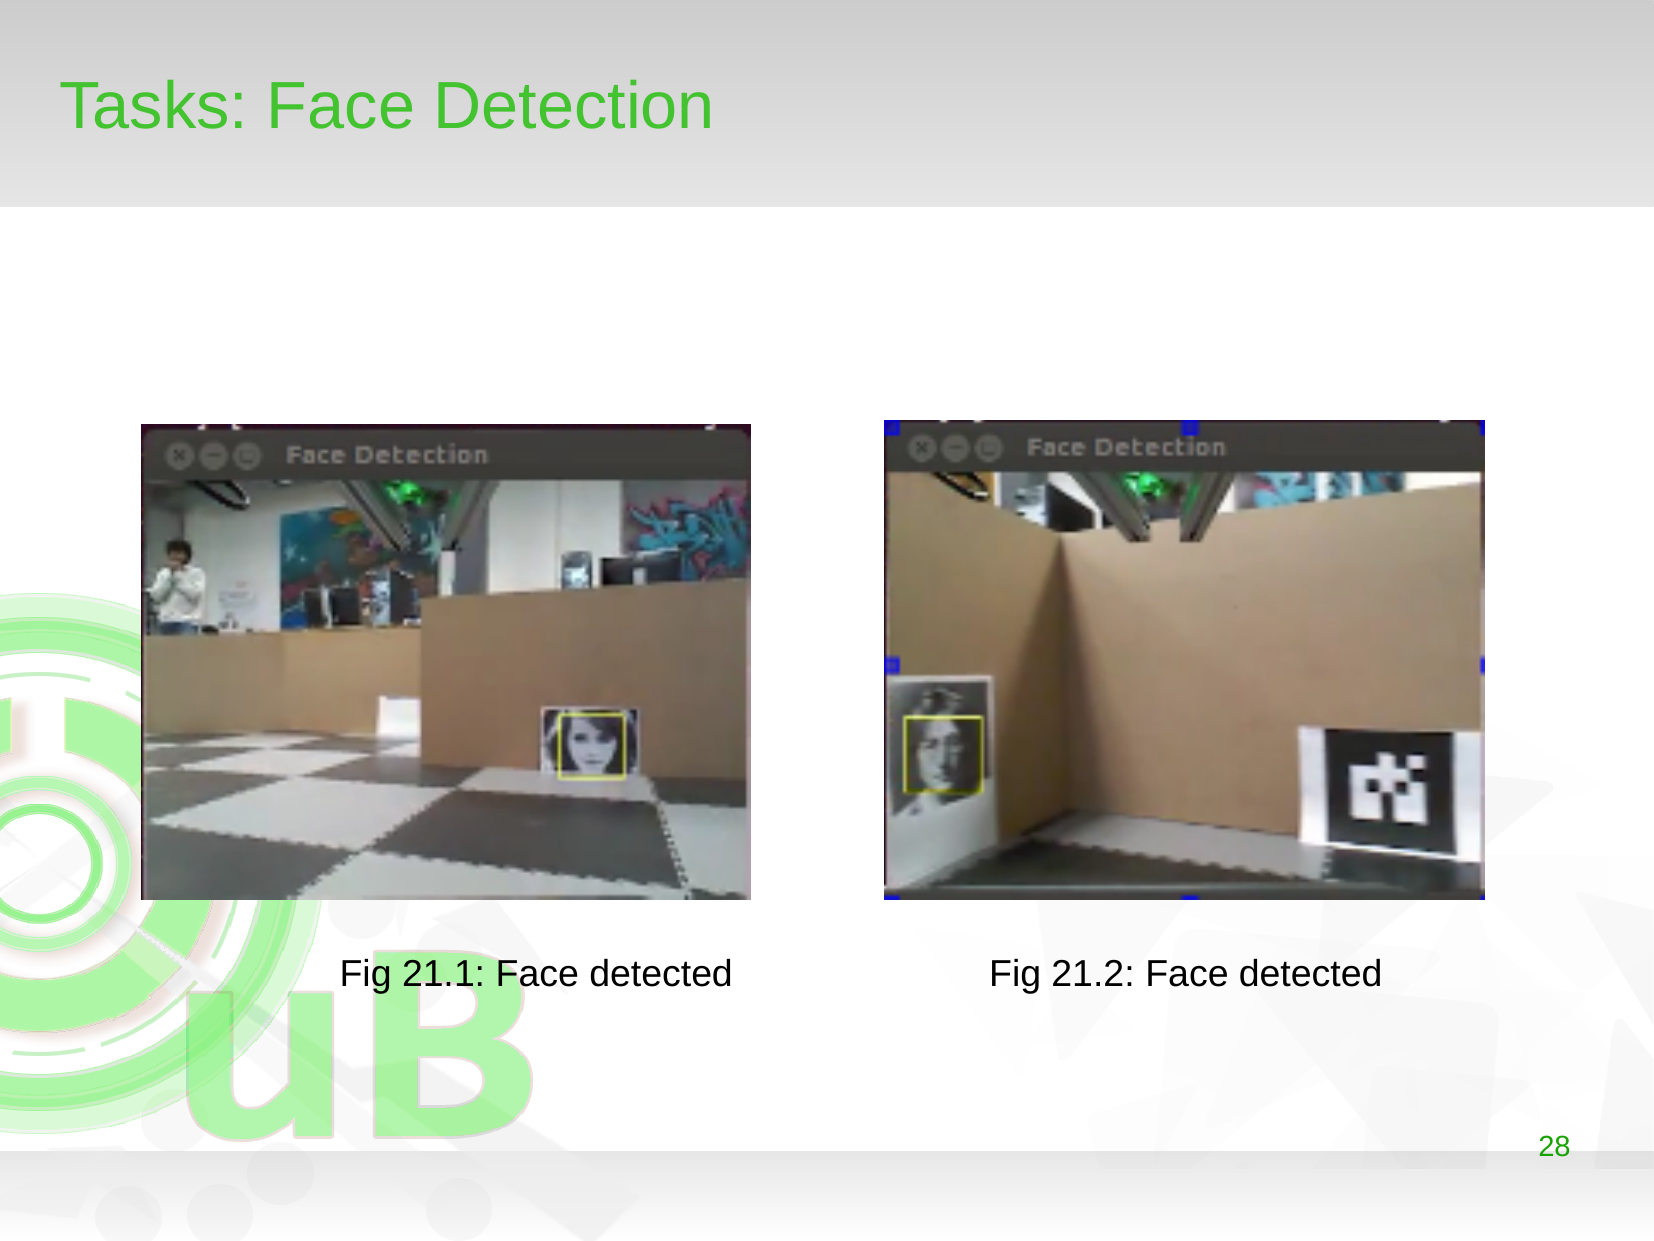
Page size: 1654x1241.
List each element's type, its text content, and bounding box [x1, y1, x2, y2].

title Tasks: Face Detection [59, 0, 1548, 208]
picture [141, 424, 751, 901]
picture [884, 420, 1654, 1169]
text_box Fig 21.1: Face detected [324, 944, 748, 1002]
text_box Fig 21.2: Face detected [974, 944, 1398, 1002]
